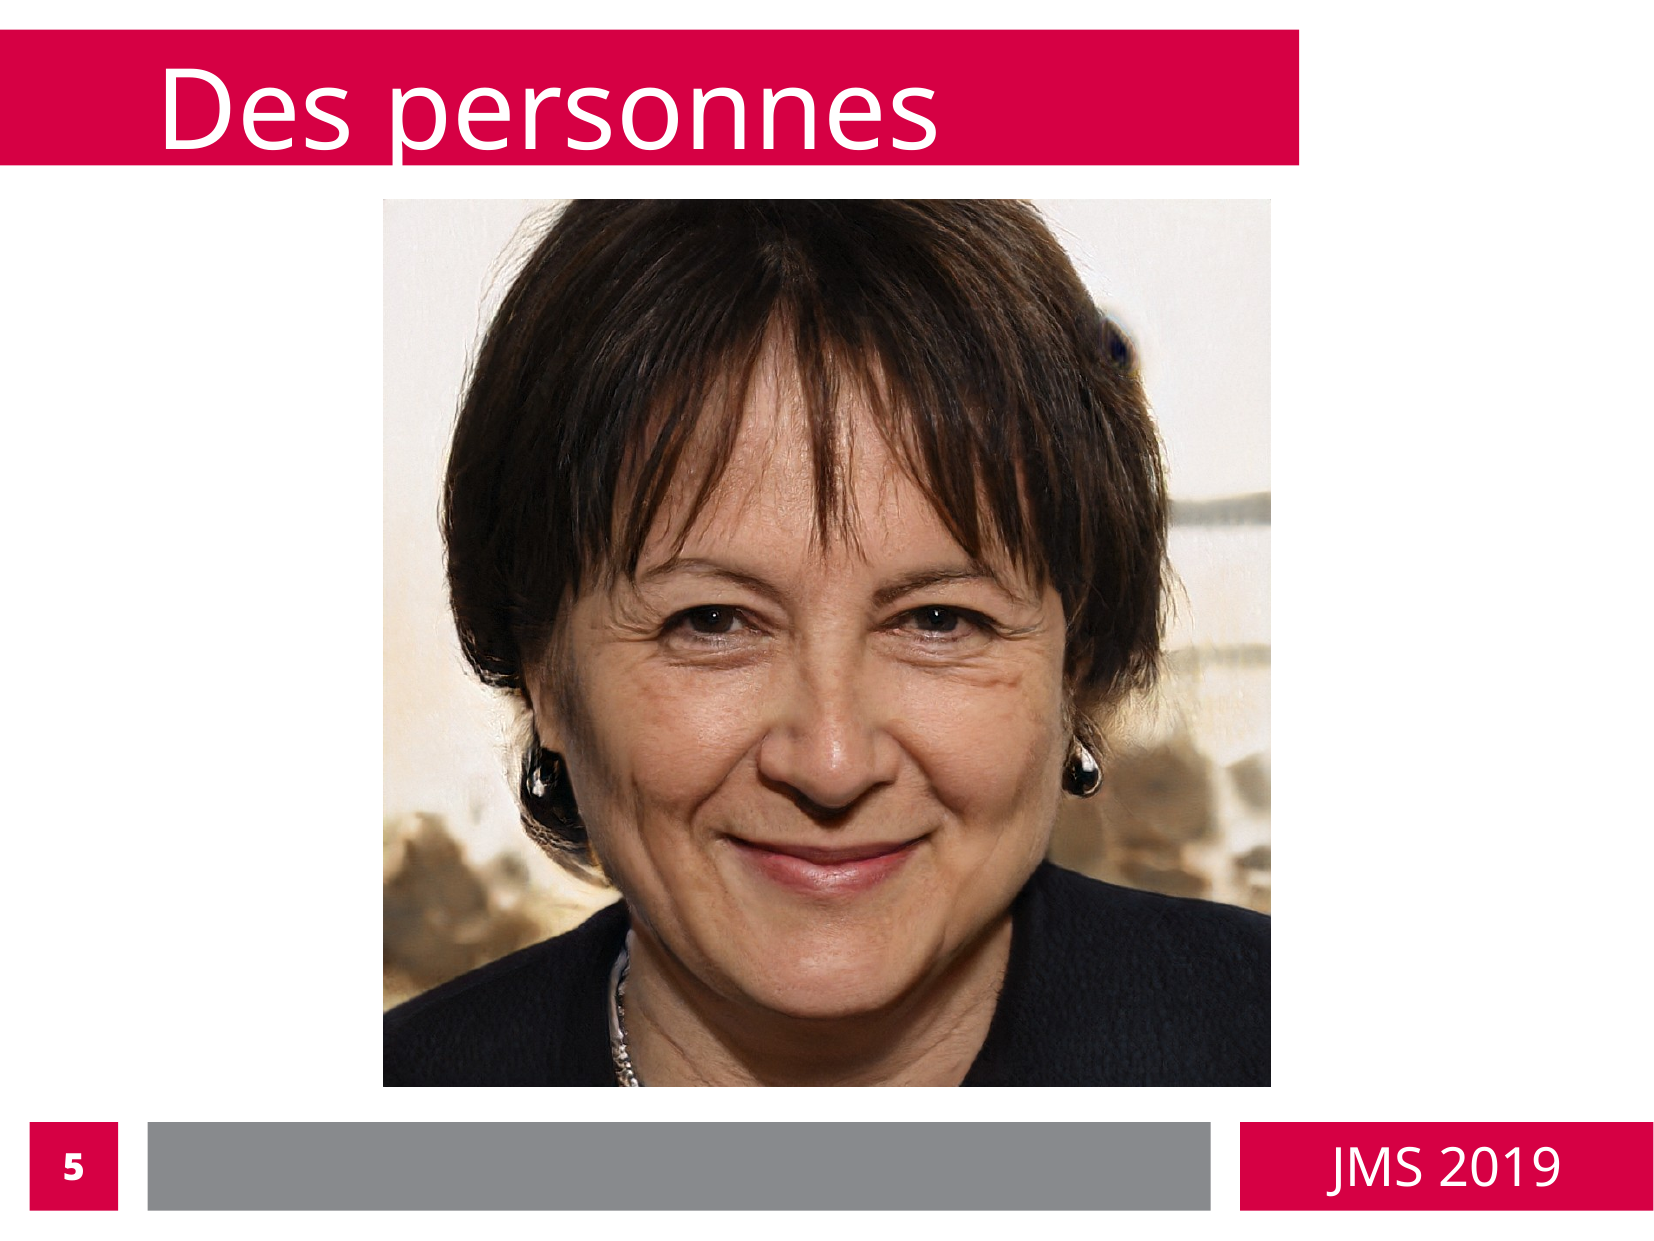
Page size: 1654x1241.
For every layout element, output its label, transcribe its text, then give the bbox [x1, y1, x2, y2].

picture [383, 199, 1271, 1087]
title Des personnes [0, 29, 1229, 178]
